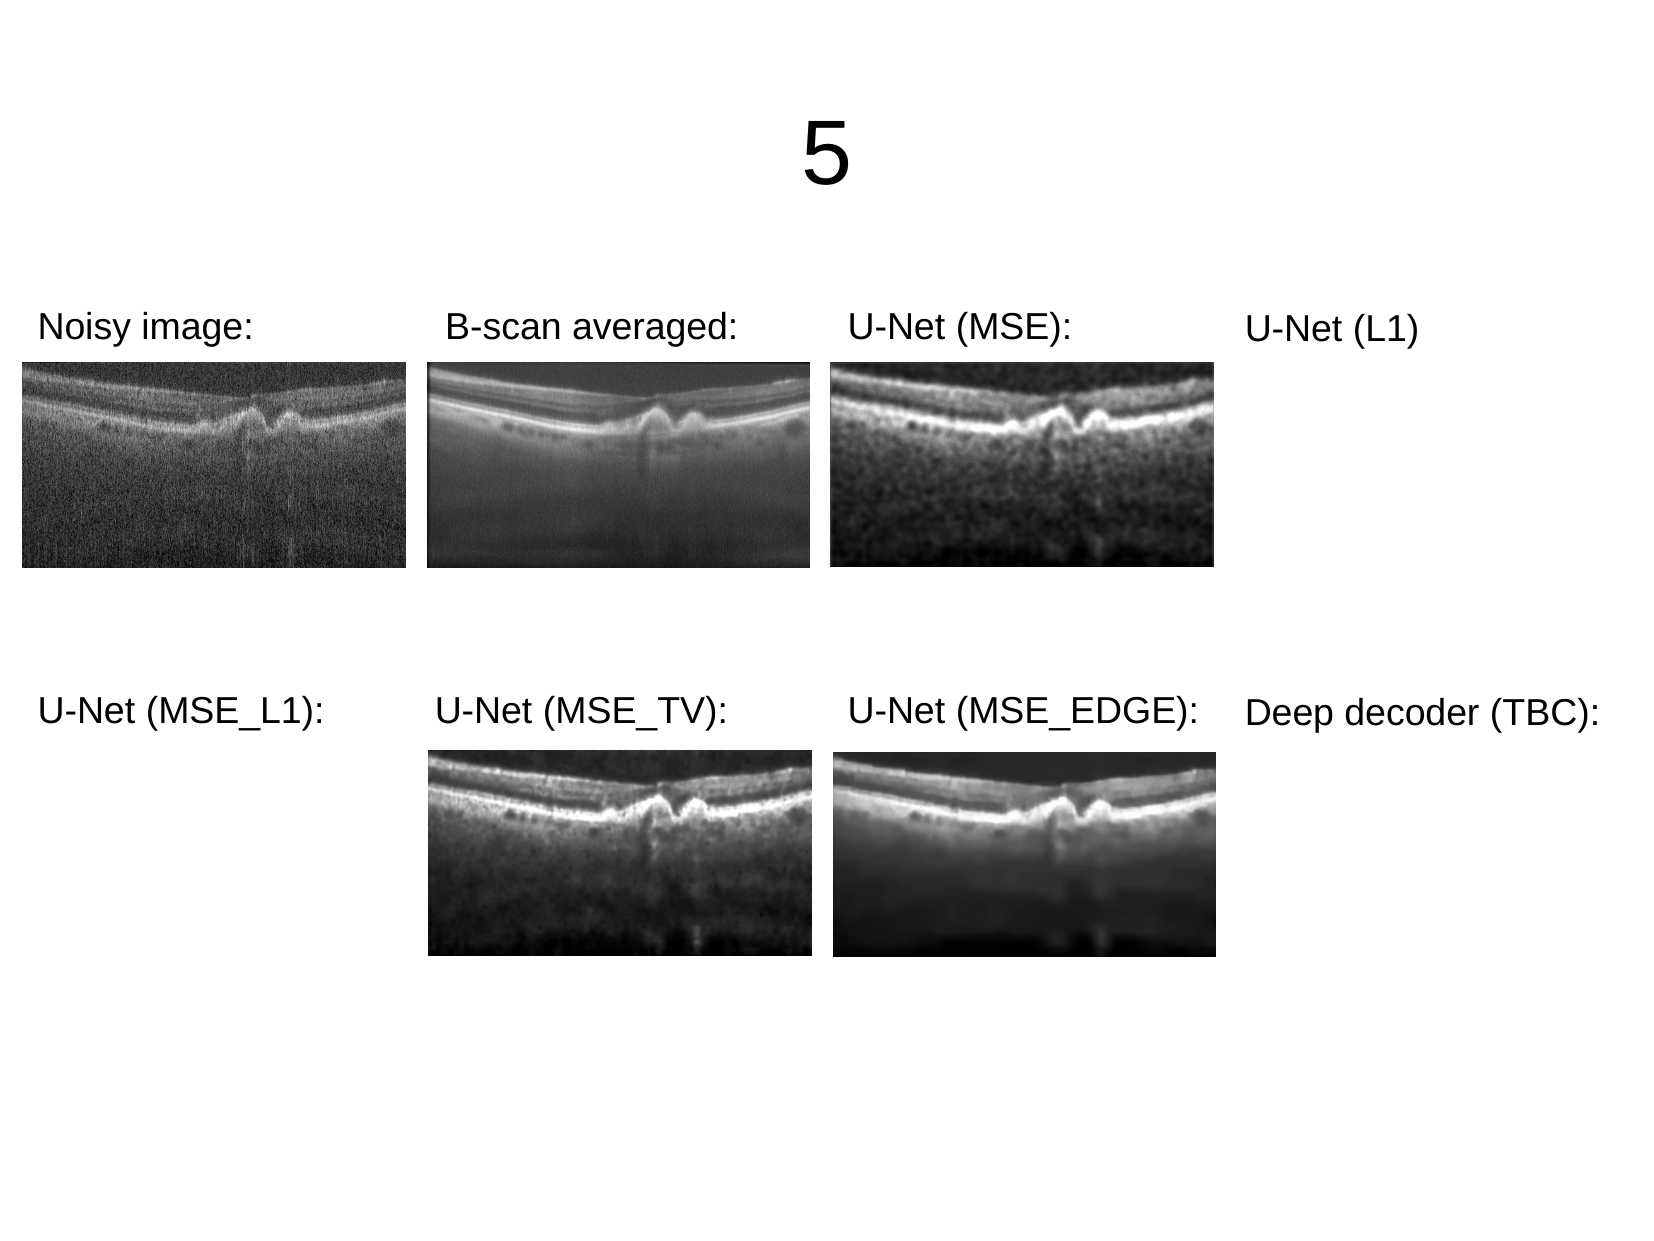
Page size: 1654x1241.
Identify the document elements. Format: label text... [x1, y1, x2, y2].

text_box U-Net (MSE_EDGE): [832, 682, 1215, 740]
text_box U-Net (MSE_TV): [420, 682, 744, 740]
text_box Deep decoder (TBC): [1230, 683, 1616, 741]
text_box U-Net (MSE): [832, 298, 1088, 356]
picture [22, 362, 406, 568]
text_box Noisy image: [22, 298, 269, 356]
picture [428, 750, 812, 956]
picture [830, 362, 1214, 567]
text_box B-scan averaged: [420, 298, 754, 356]
title 5 [82, 49, 1571, 257]
picture [833, 752, 1216, 957]
text_box U-Net (L1) [1230, 300, 1435, 357]
picture [427, 362, 810, 568]
text_box U-Net (MSE_L1): [22, 682, 340, 740]
